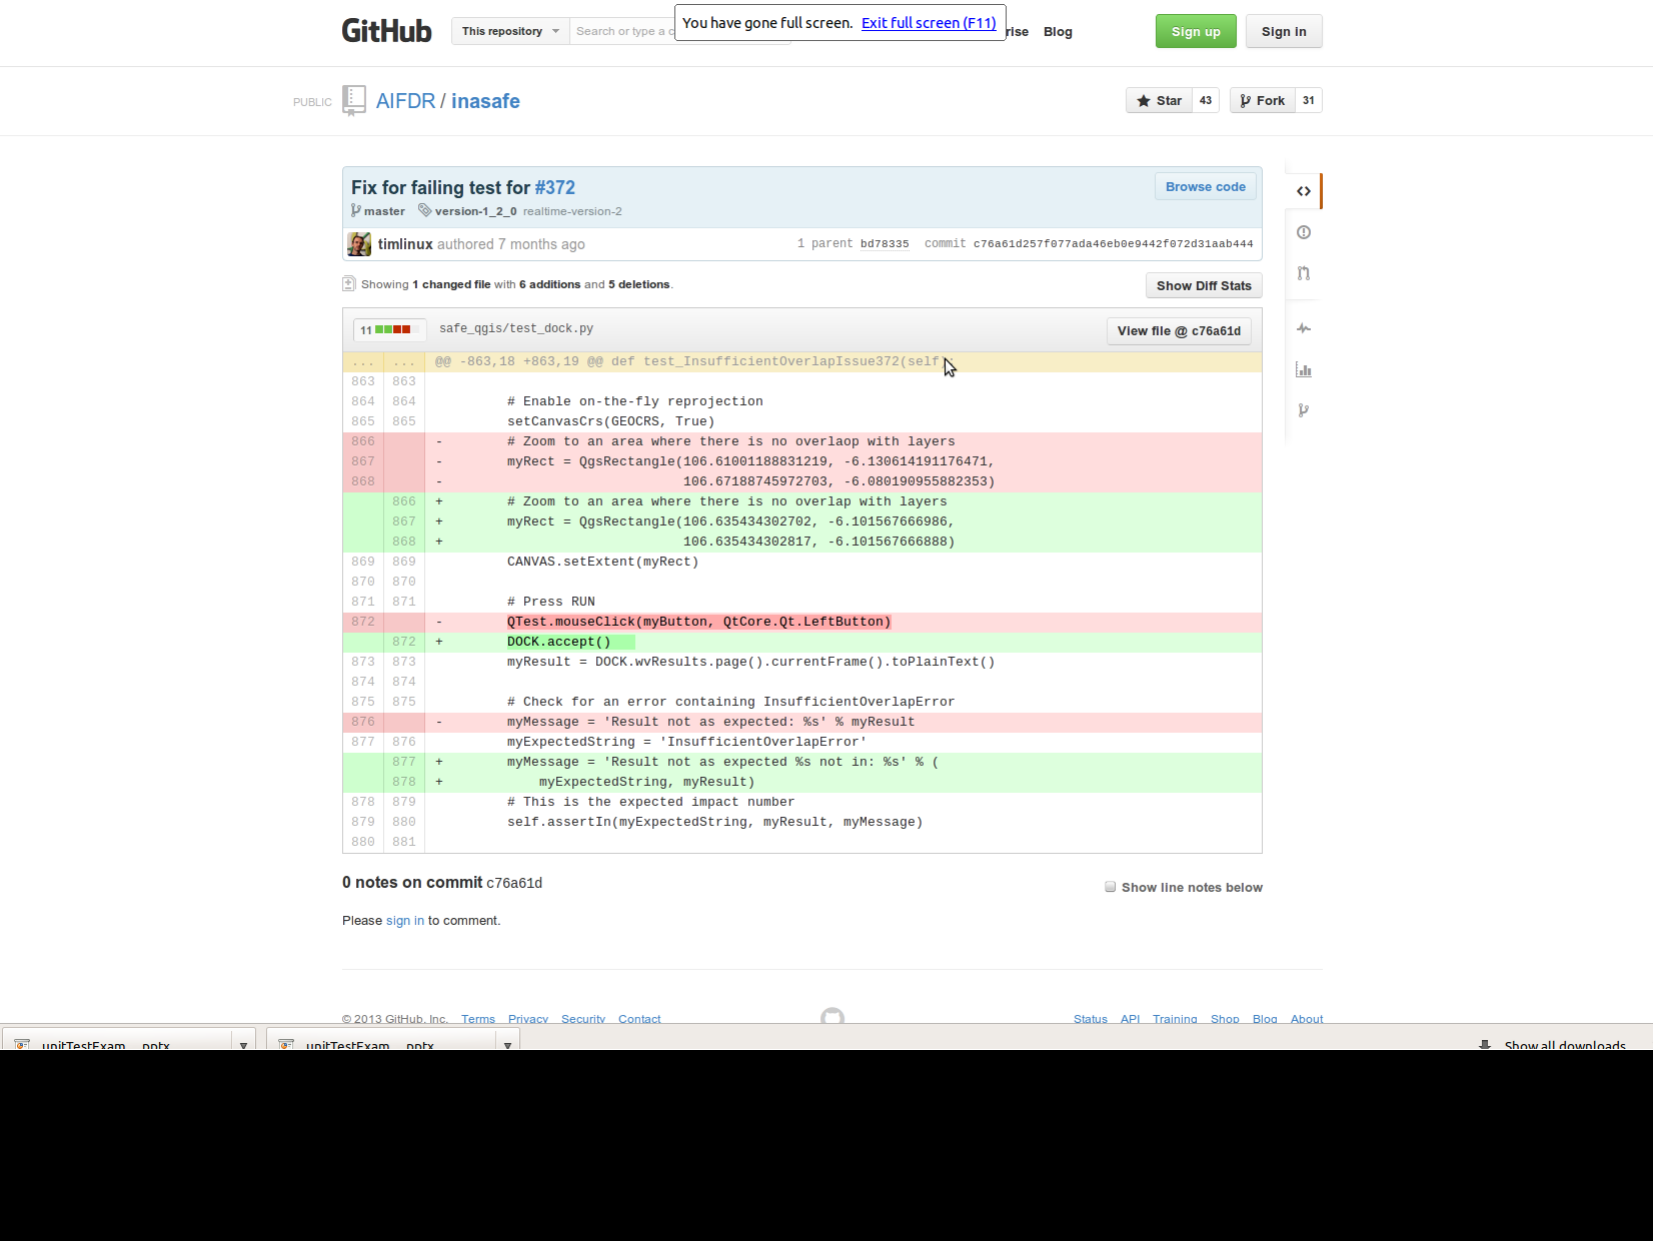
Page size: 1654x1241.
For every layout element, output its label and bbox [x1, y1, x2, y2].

picture [0, 0, 1653, 1051]
